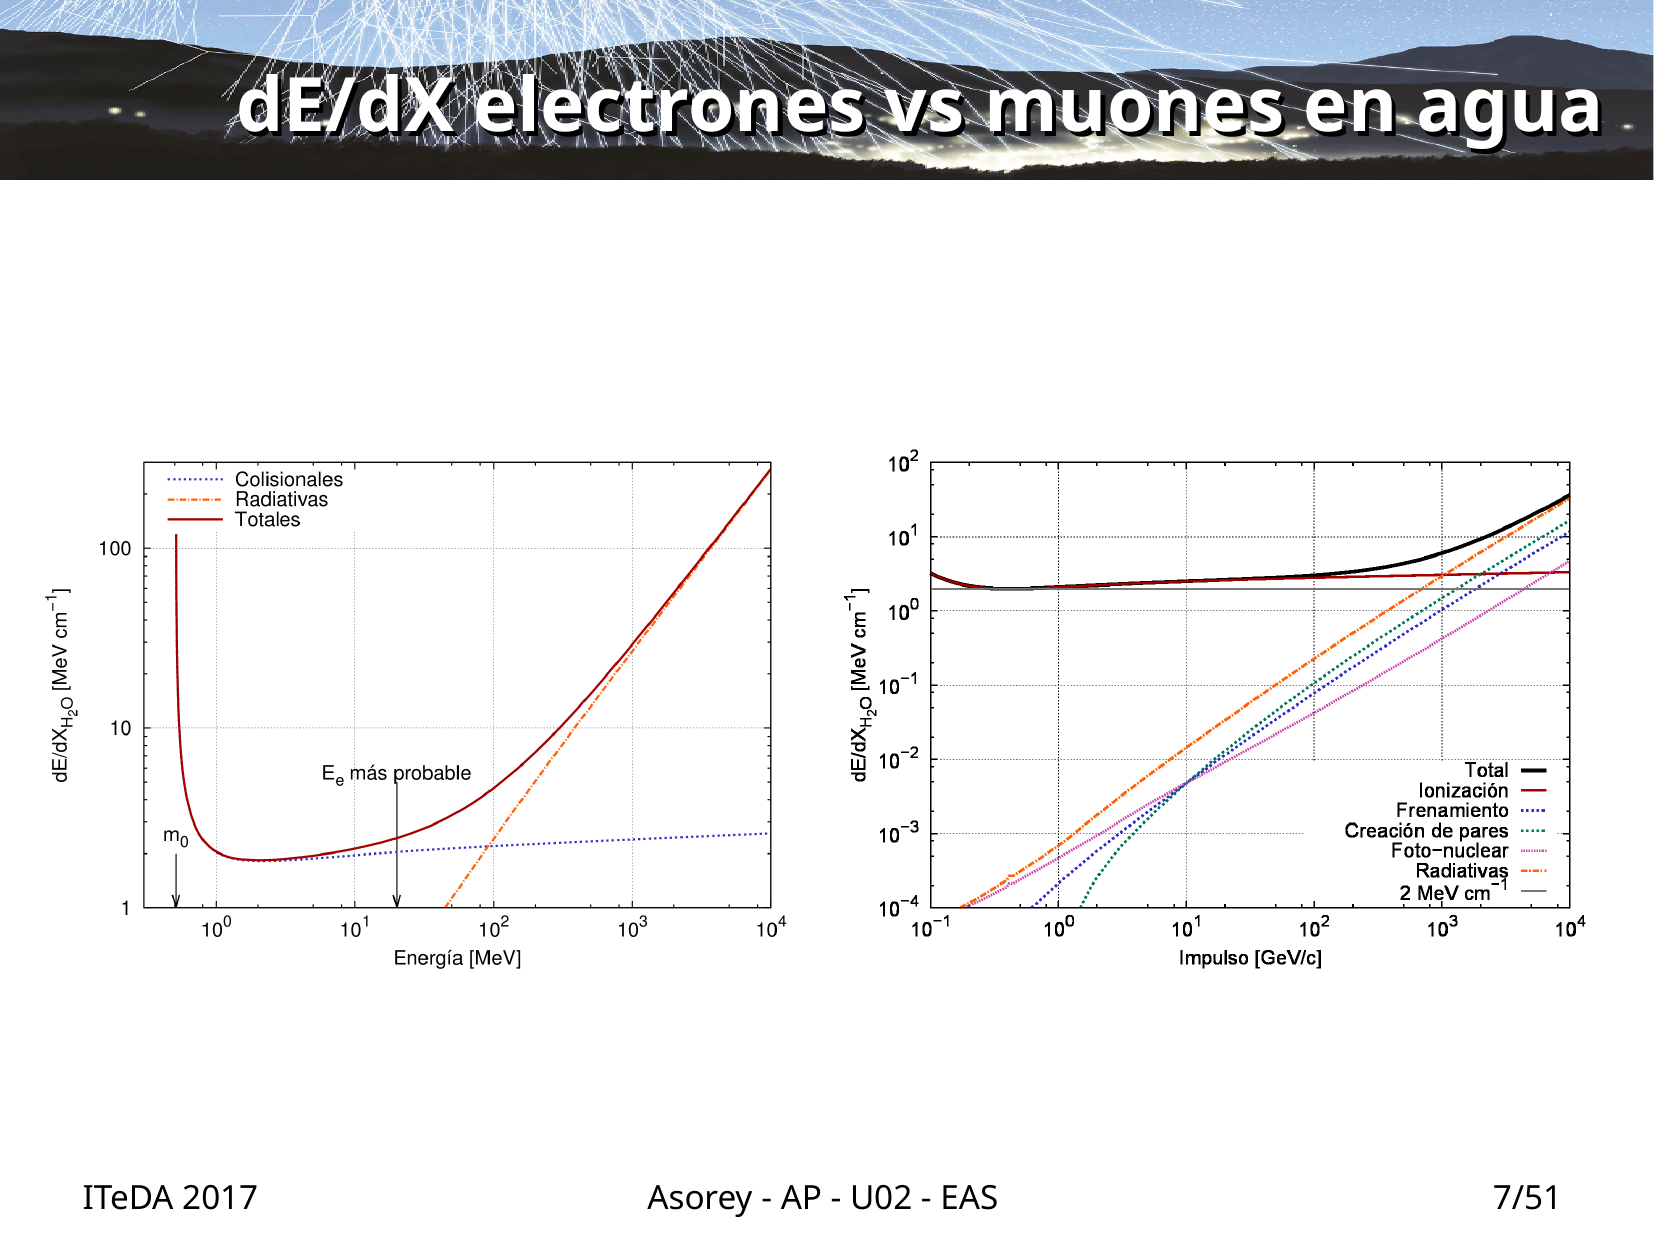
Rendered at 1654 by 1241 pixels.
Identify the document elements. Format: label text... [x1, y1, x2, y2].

title dE/dX electrones vs muones en agua [45, 15, 1606, 191]
picture [0, 0, 1654, 180]
picture [45, 438, 807, 972]
picture [844, 438, 1606, 972]
